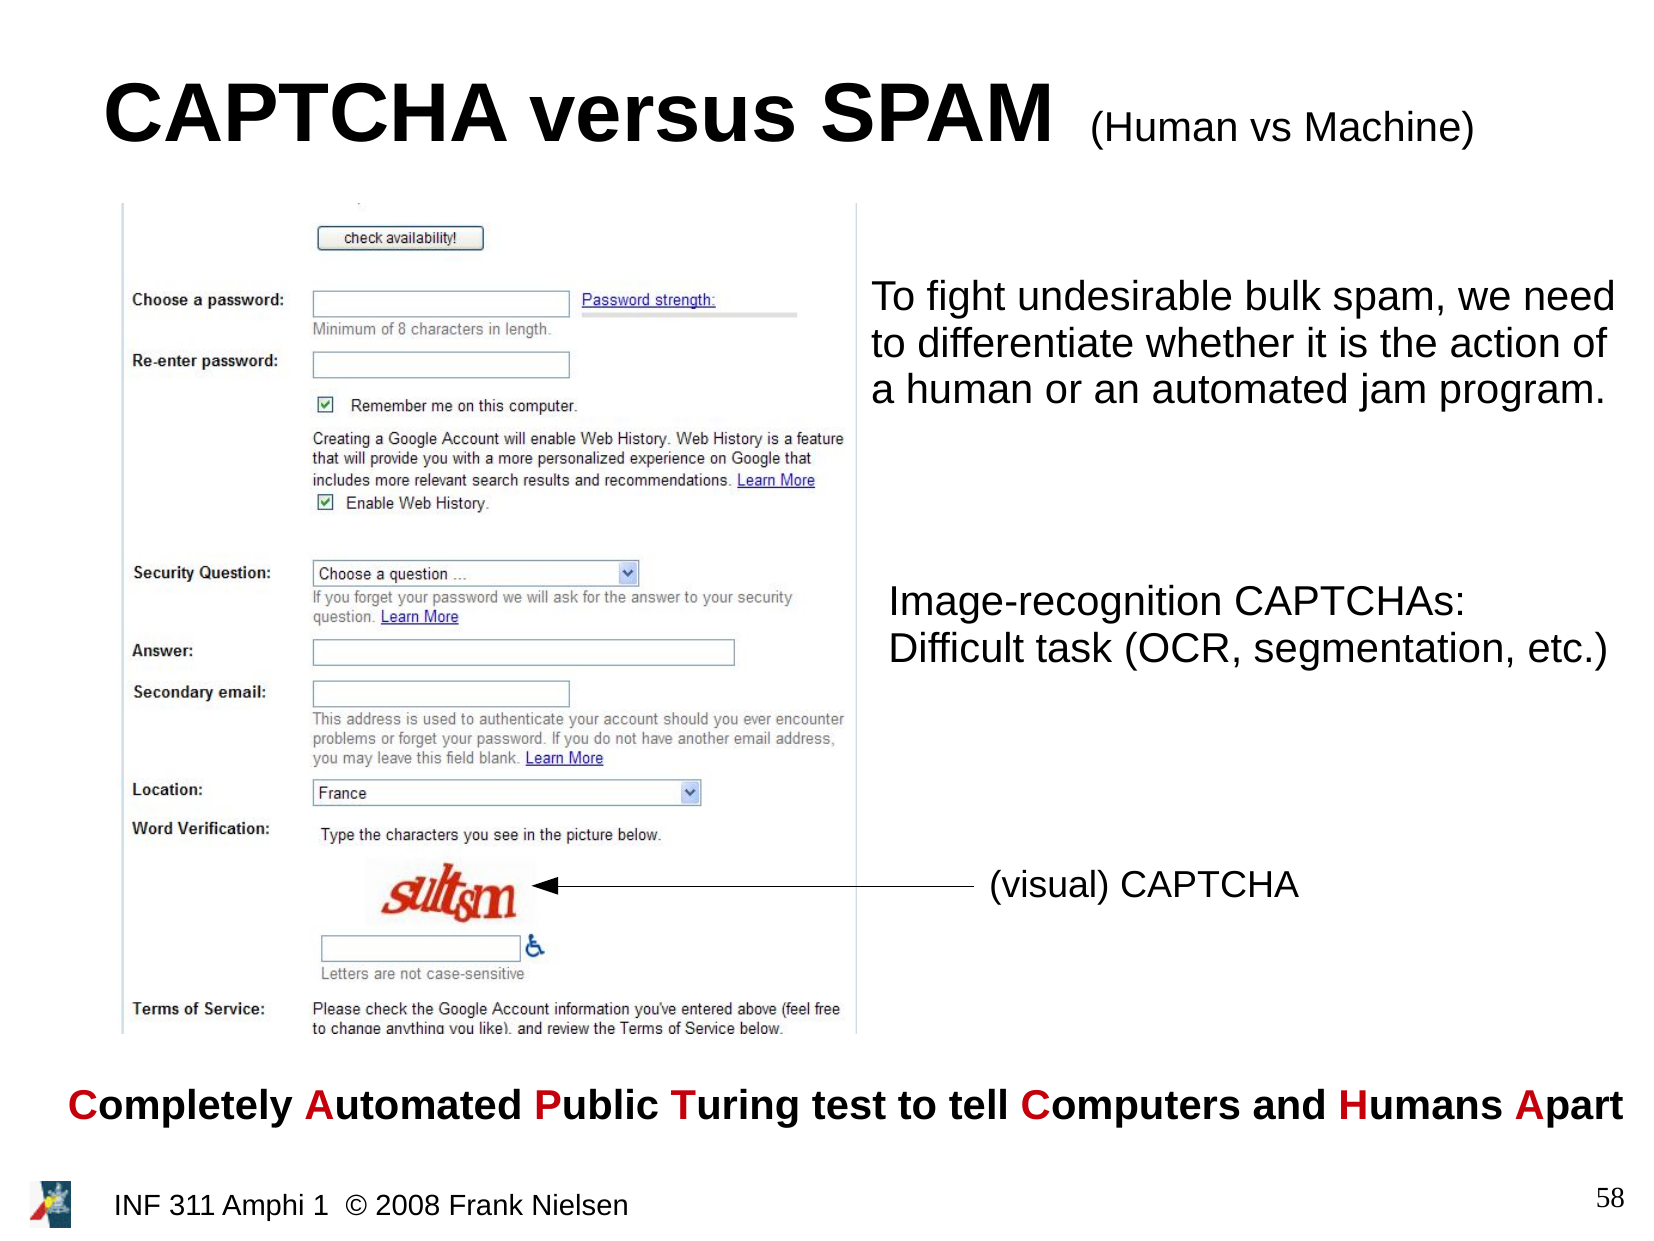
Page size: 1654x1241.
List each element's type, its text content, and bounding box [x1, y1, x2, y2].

text_box To fight undesirable bulk spam, we need to differentiate whether it is the action of a human or an automated jam program. [856, 265, 1631, 421]
text_box Image-recognition CAPTCHAs: Difficult task (OCR, segmentation, etc.) [873, 570, 1625, 680]
text_box Completely Automated Public Turing test to tell Computers and Humans Apart [53, 1074, 1632, 1138]
picture [118, 203, 857, 1034]
text_box (visual) CAPTCHA [974, 856, 1315, 914]
picture [29, 1181, 71, 1228]
text_box CAPTCHA versus SPAM (Human vs Machine) [88, 59, 1491, 167]
